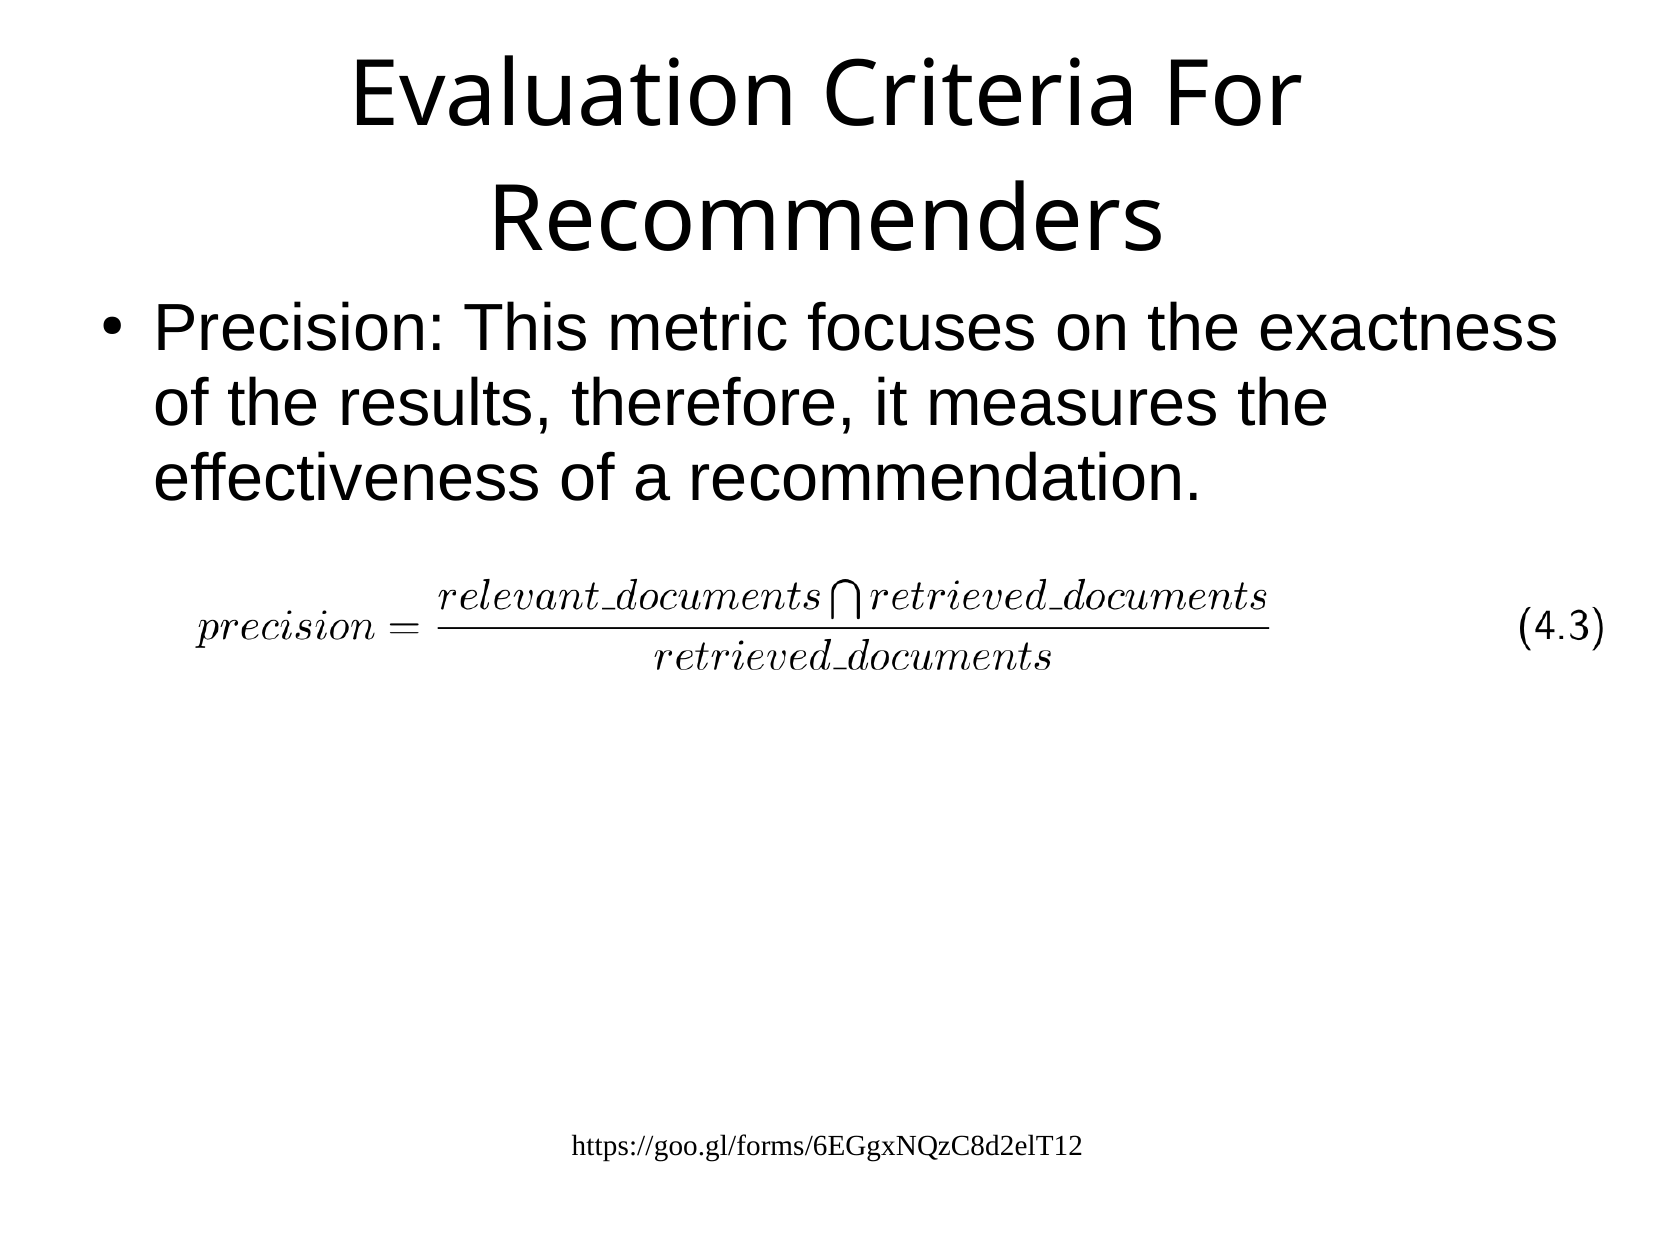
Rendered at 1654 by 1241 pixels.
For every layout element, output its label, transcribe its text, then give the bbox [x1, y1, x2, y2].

picture [166, 534, 1635, 712]
title Evaluation Criteria For Recommenders [82, 49, 1571, 257]
list Precision: This metric focuses on the exactness of the results, therefore, it measures the effectiveness of a recommendation. [82, 290, 1571, 549]
